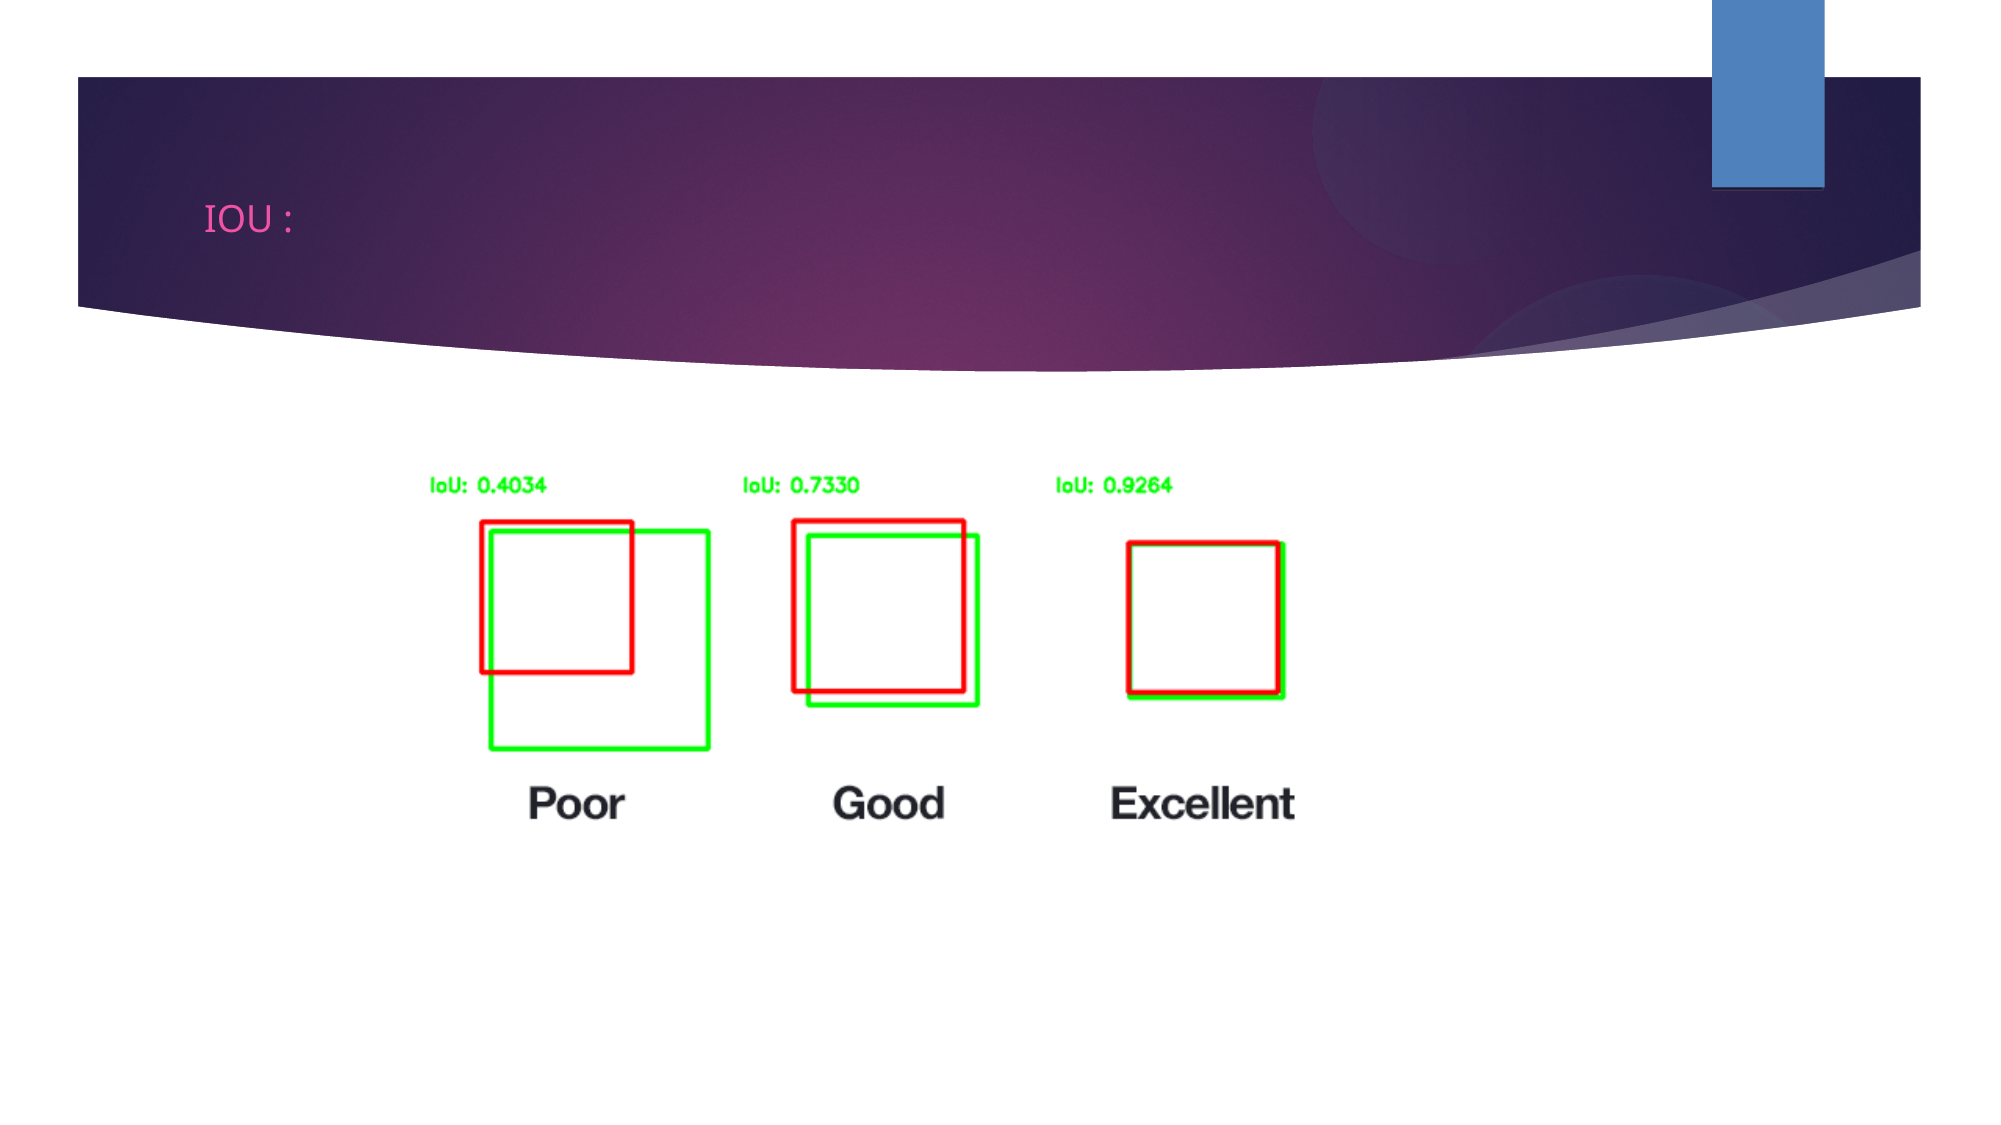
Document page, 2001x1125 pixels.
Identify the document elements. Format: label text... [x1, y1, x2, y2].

picture [79, 78, 1920, 371]
text_box IOU : [189, 159, 1627, 276]
picture [420, 460, 1359, 849]
